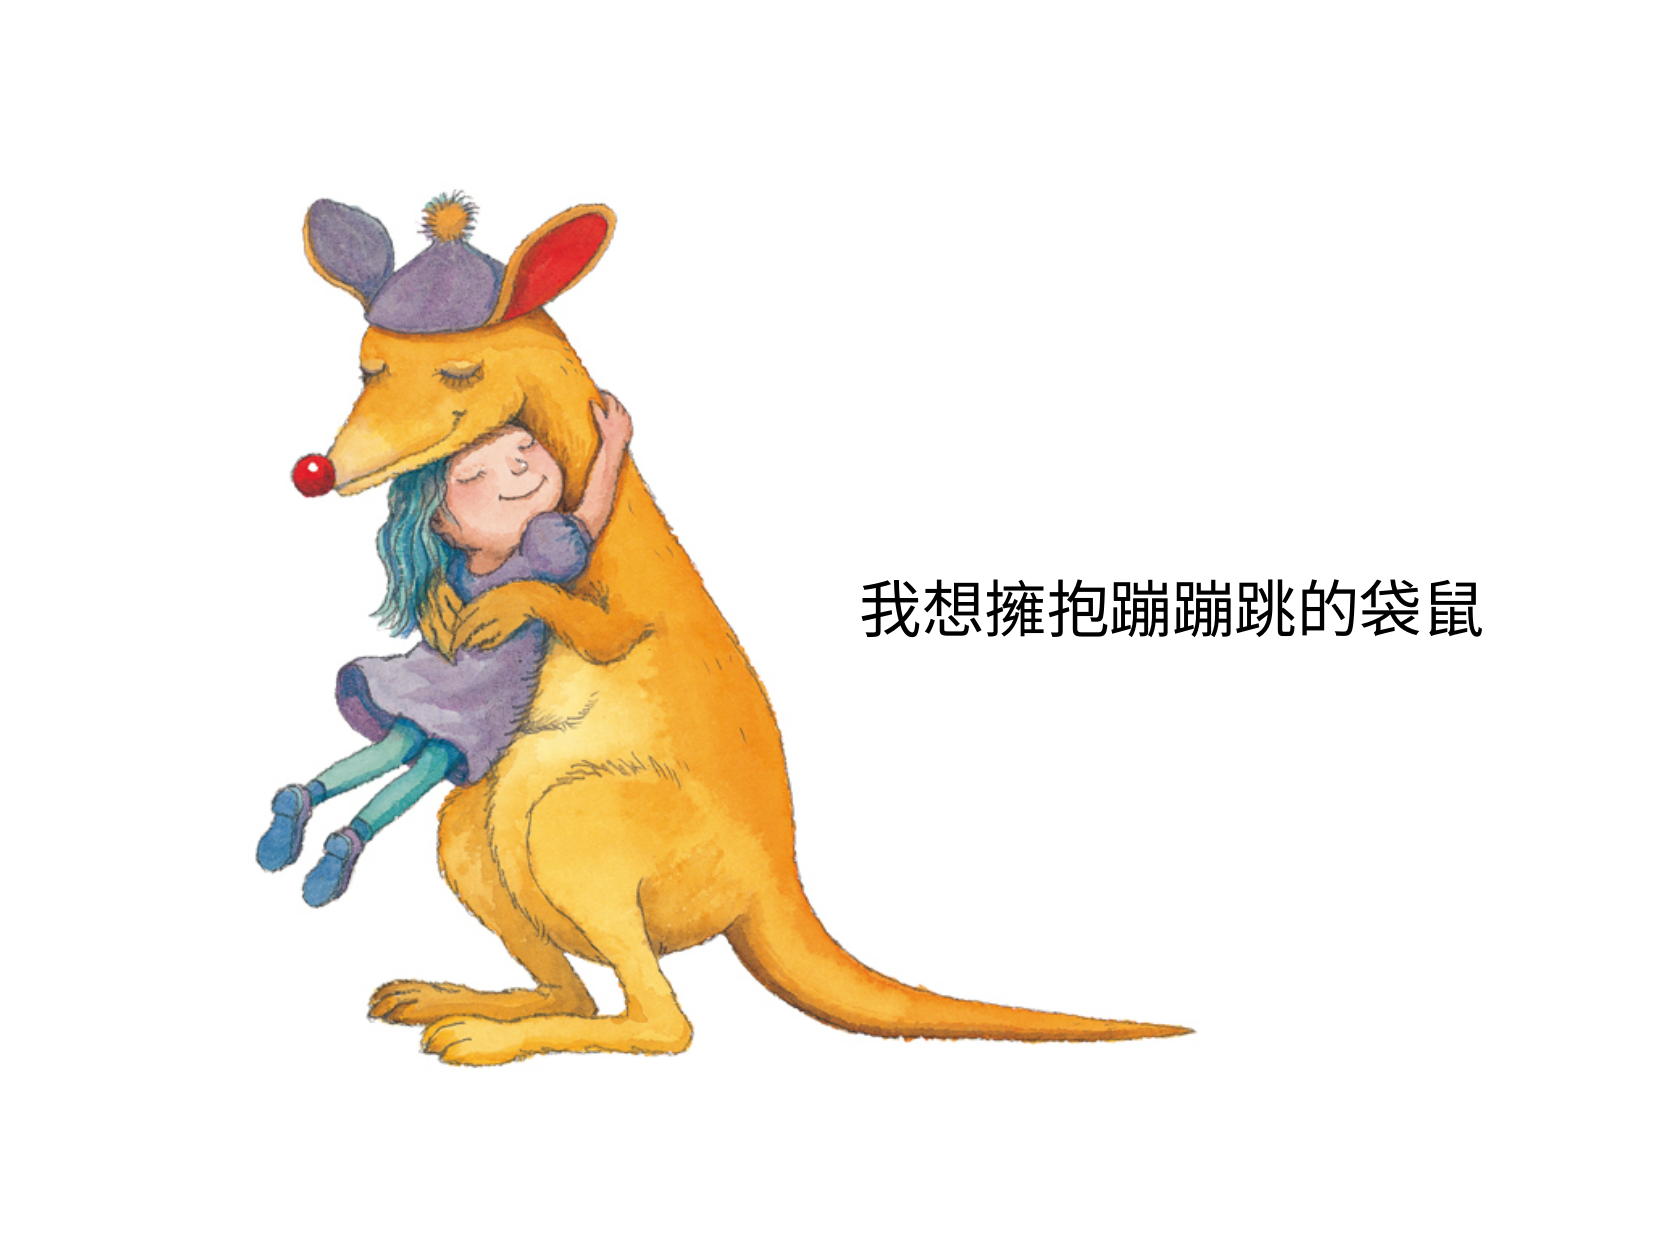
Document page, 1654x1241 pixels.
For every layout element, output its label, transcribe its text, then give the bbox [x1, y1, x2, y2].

picture [1, 1, 1653, 1239]
title 我想擁抱蹦蹦跳的袋鼠 [826, 501, 1518, 710]
